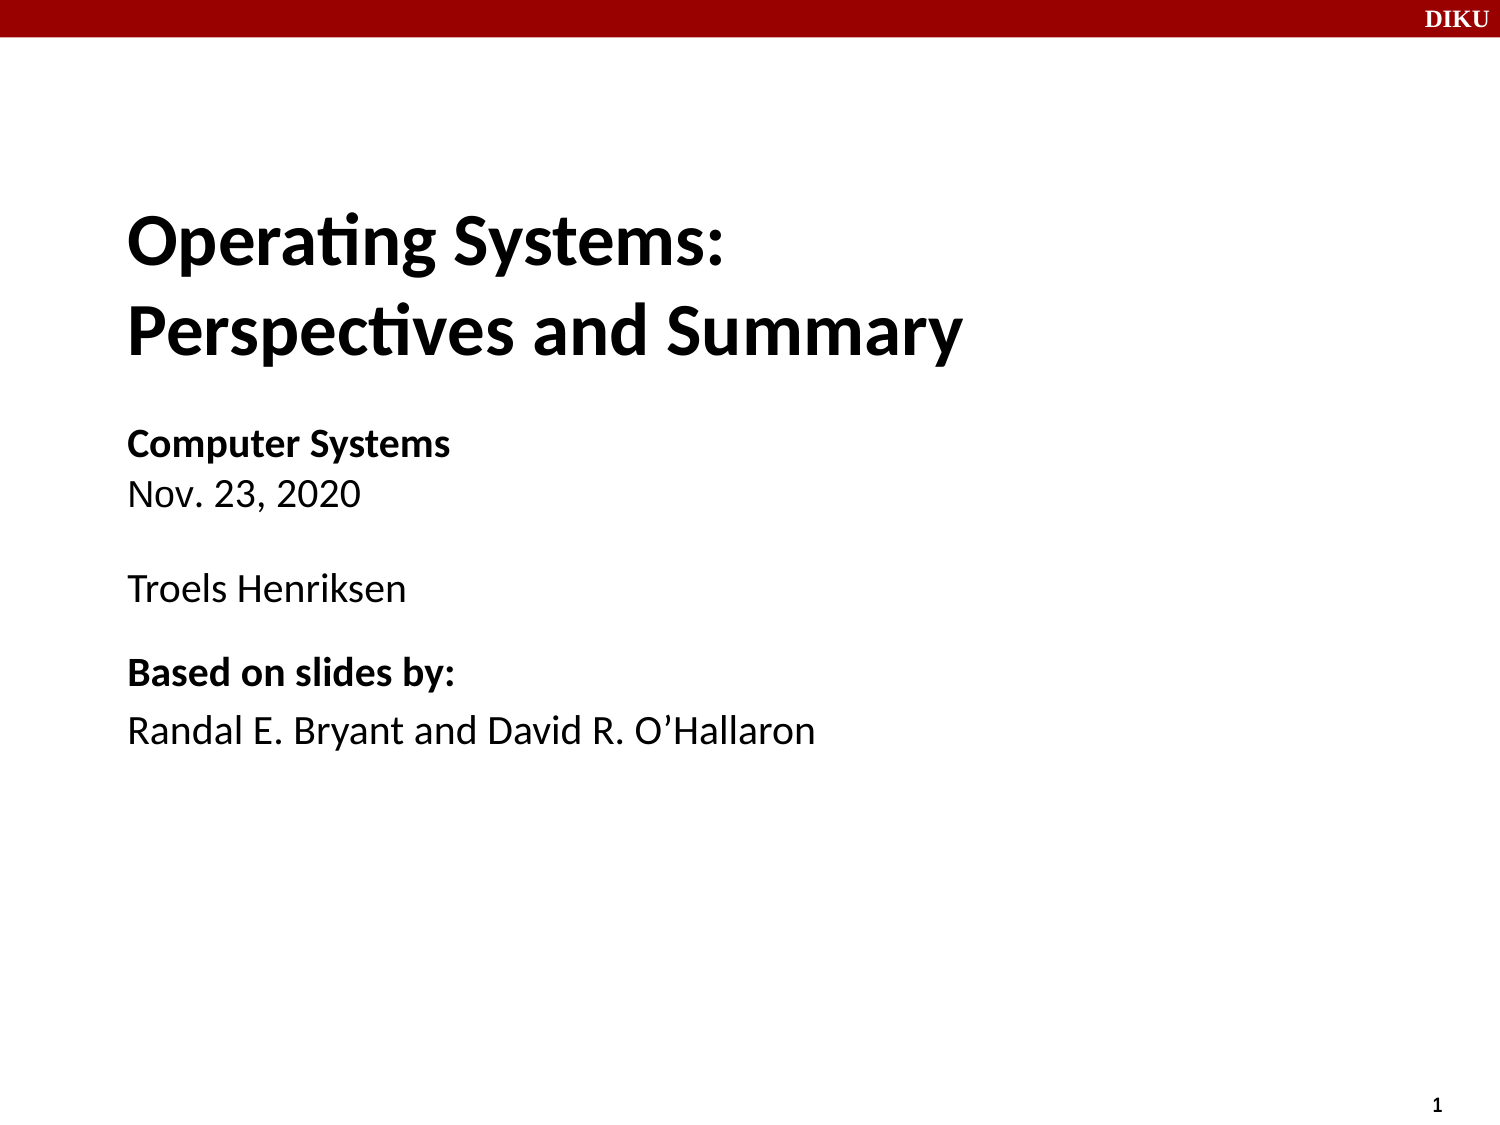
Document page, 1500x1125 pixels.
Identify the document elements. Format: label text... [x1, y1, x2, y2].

text_box Operating Systems: Perspectives and Summary Computer Systems Nov. 23, 2020 Troels Henriksen [112, 280, 1388, 522]
text_box Based on slides by: Randal E. Bryant and David R. O’Hallaron [112, 637, 1373, 925]
